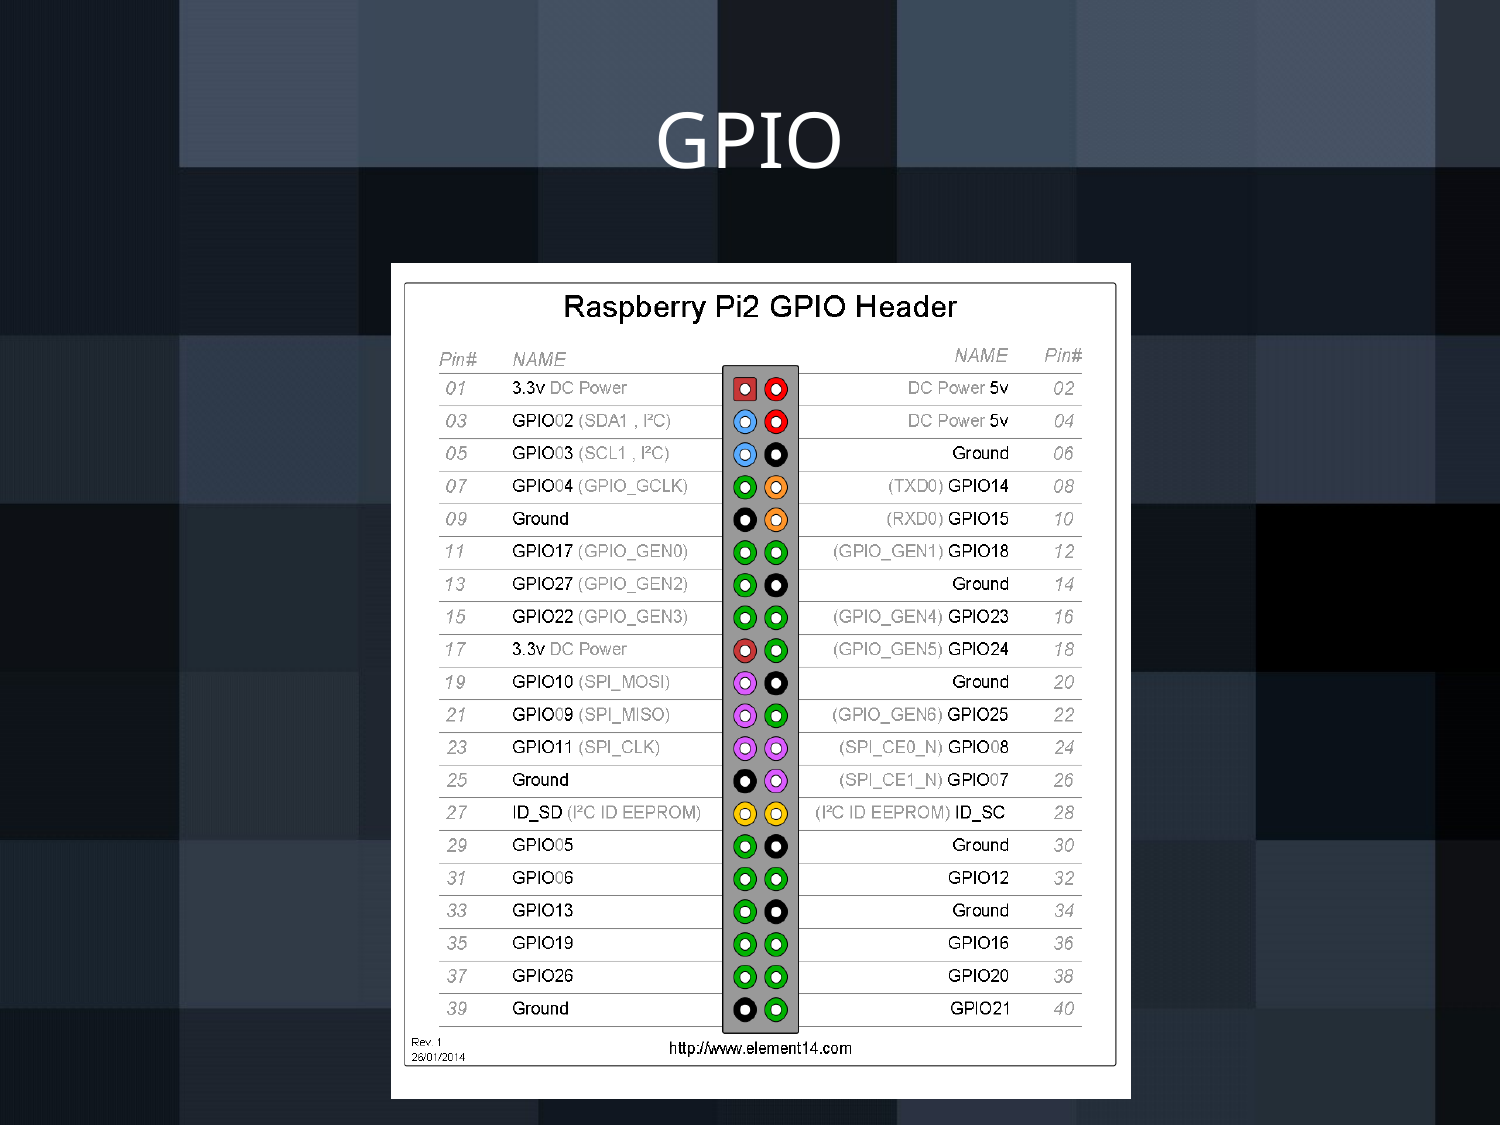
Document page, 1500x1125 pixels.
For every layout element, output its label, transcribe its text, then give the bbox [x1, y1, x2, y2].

picture [0, 0, 1500, 1125]
title GPIO [75, 44, 1425, 233]
